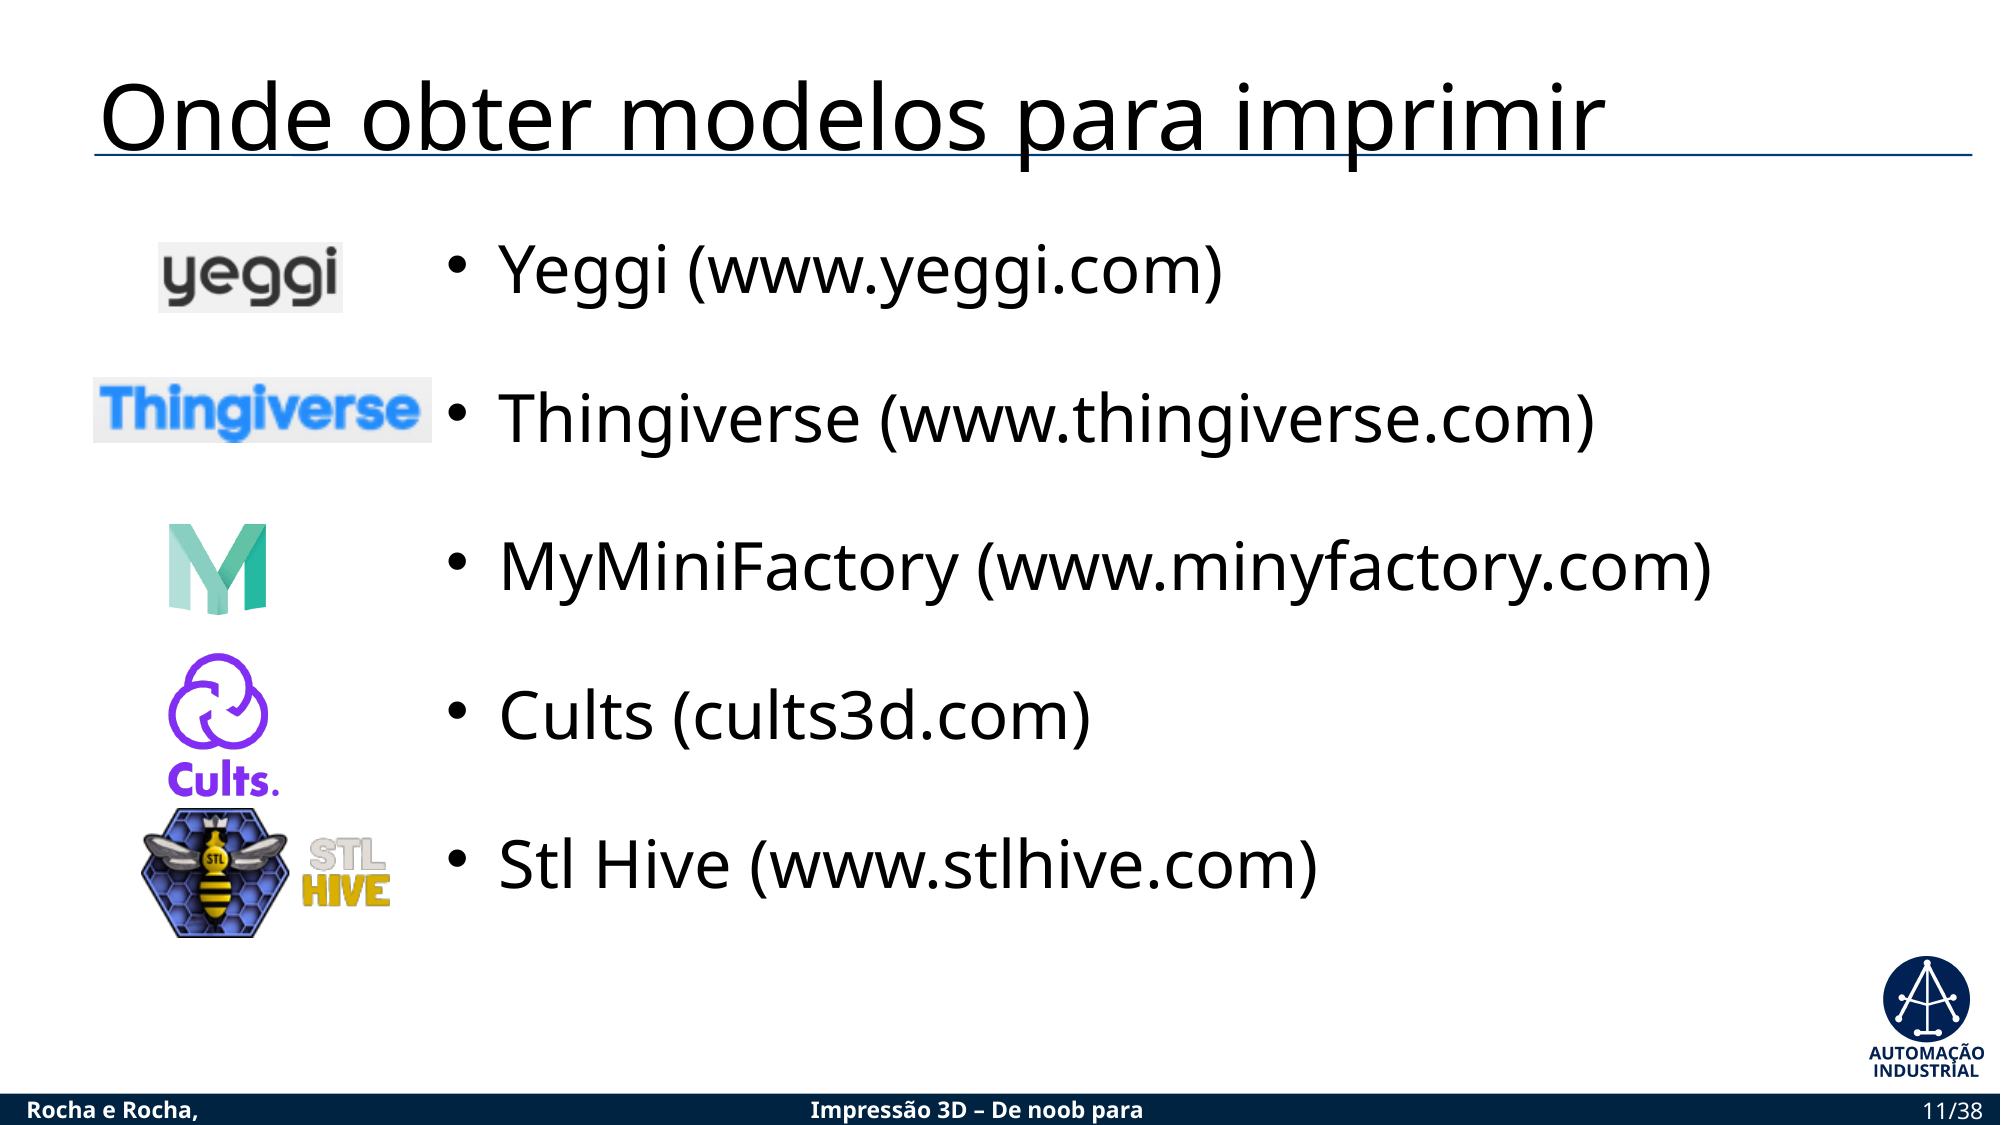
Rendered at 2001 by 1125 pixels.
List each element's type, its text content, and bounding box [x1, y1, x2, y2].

picture [141, 808, 393, 938]
picture [158, 647, 284, 806]
picture [93, 377, 432, 443]
picture [158, 242, 343, 313]
text_box Yeggi (www.yeggi.com) Thingiverse (www.thingiverse.com) MyMiniFactory (www.minyfactory.com) Cults (cults3d.com) Stl Hive (www.stlhive.com) [413, 228, 1863, 943]
picture [1869, 956, 1984, 1077]
text_box Onde obter modelos para imprimir [84, 12, 1809, 230]
picture [147, 496, 290, 638]
